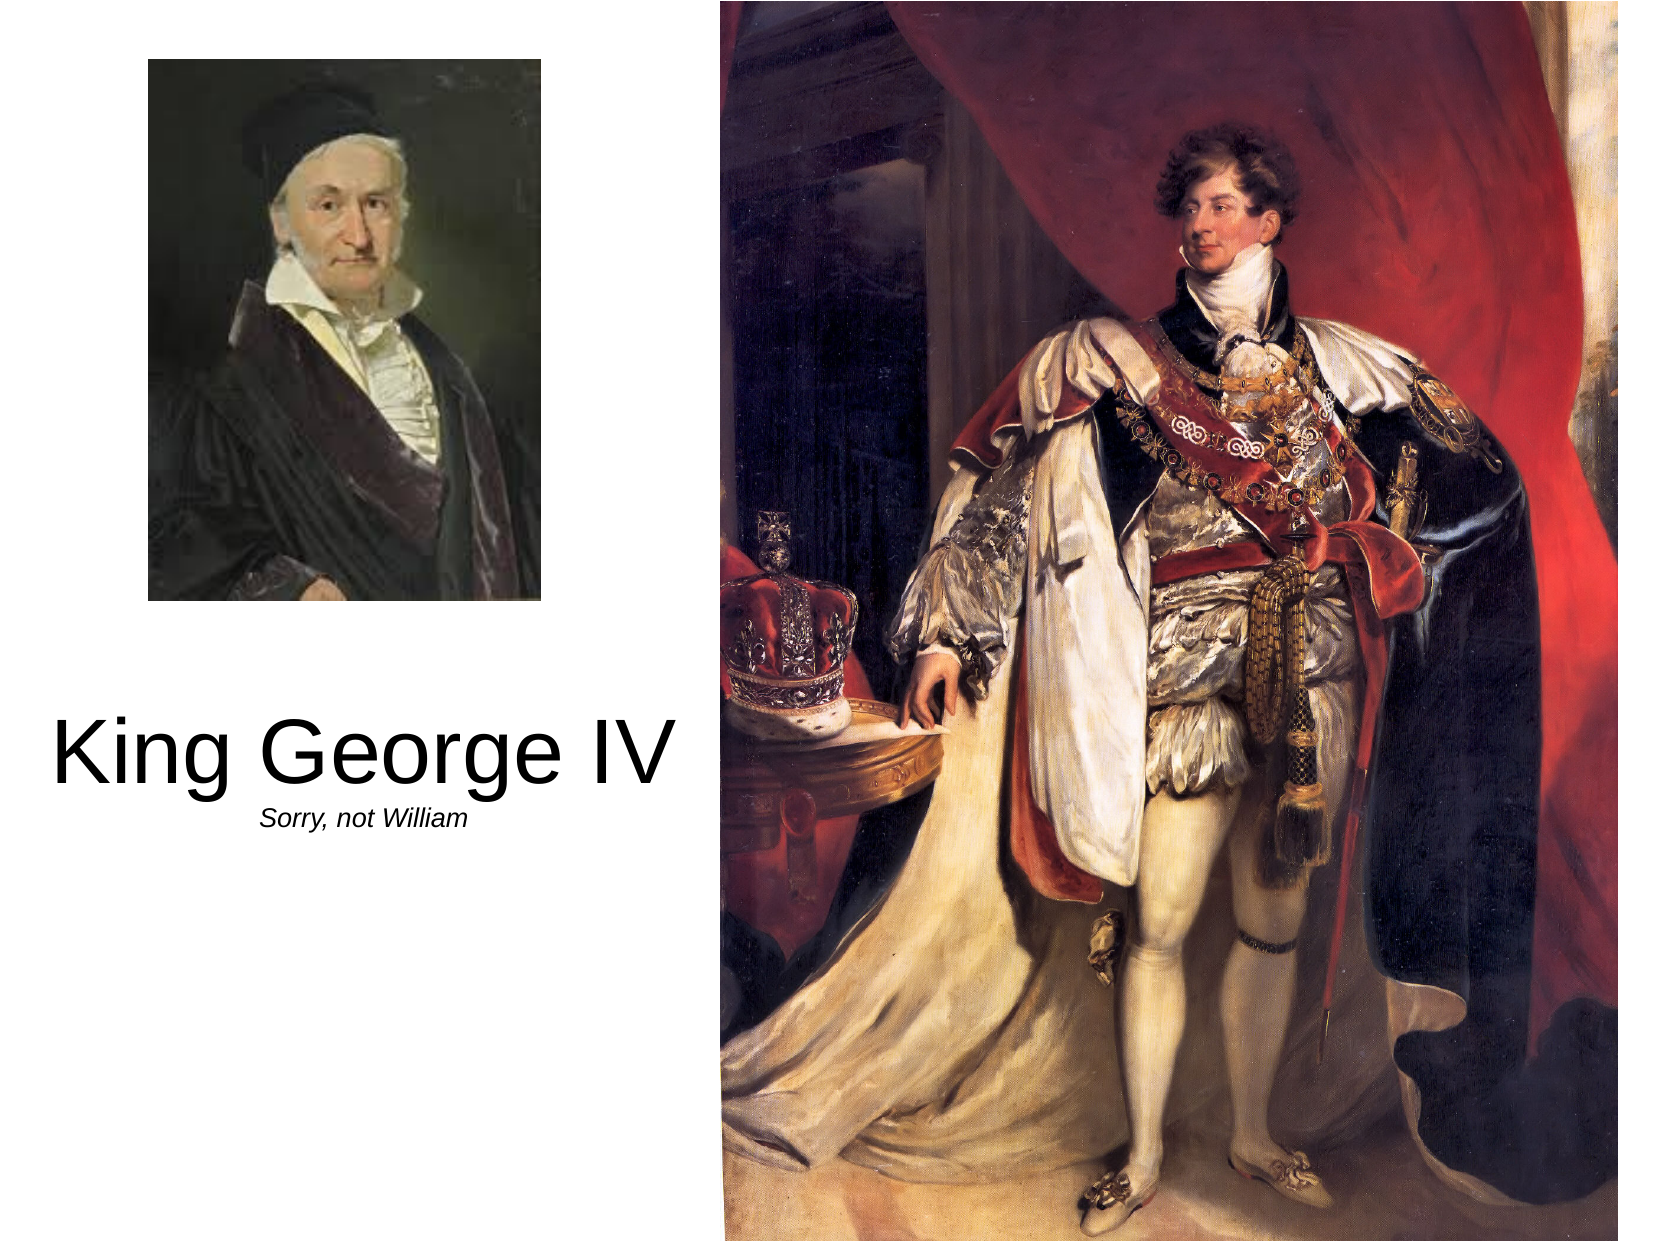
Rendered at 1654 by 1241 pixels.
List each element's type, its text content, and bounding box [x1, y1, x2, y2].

picture [148, 59, 541, 601]
picture [720, 1, 1618, 1241]
title King George IV Sorry, not William [0, 660, 1133, 874]
